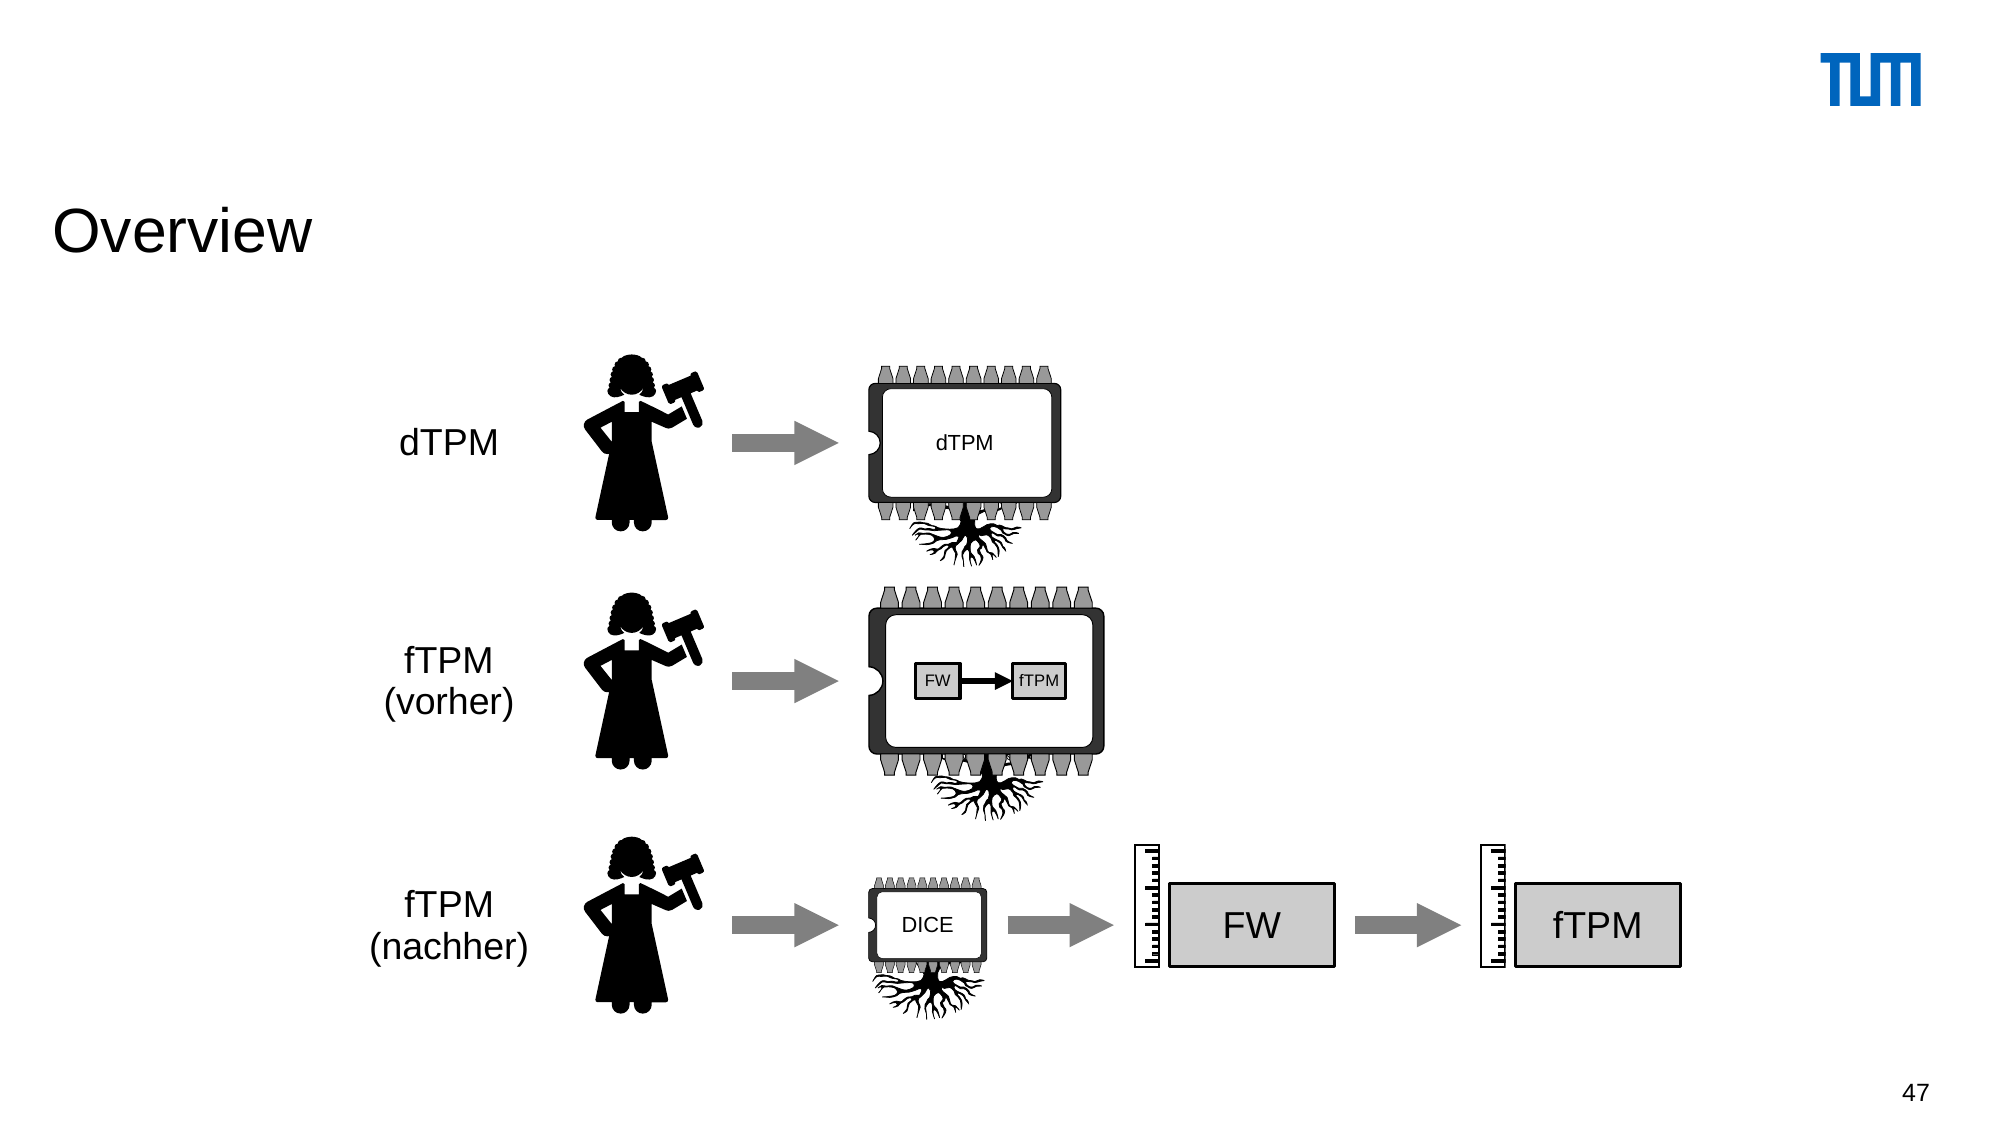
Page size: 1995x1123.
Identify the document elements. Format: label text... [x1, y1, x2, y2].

text_box dTPM [384, 414, 514, 472]
text_box FW [915, 663, 961, 699]
picture [555, 354, 733, 532]
picture [1134, 844, 1160, 968]
picture [868, 365, 1062, 567]
picture [868, 877, 988, 1020]
text_box fTPM [1012, 663, 1066, 699]
text_box FW [1169, 883, 1335, 967]
text_box fTPM [1515, 883, 1681, 967]
text_box fTPM (vorher) [368, 631, 530, 731]
picture [555, 836, 733, 1014]
text_box fTPM (nachher) [354, 875, 544, 975]
picture [868, 586, 1105, 821]
title Overview [52, 195, 1453, 266]
picture [555, 592, 733, 770]
picture [1479, 844, 1506, 968]
